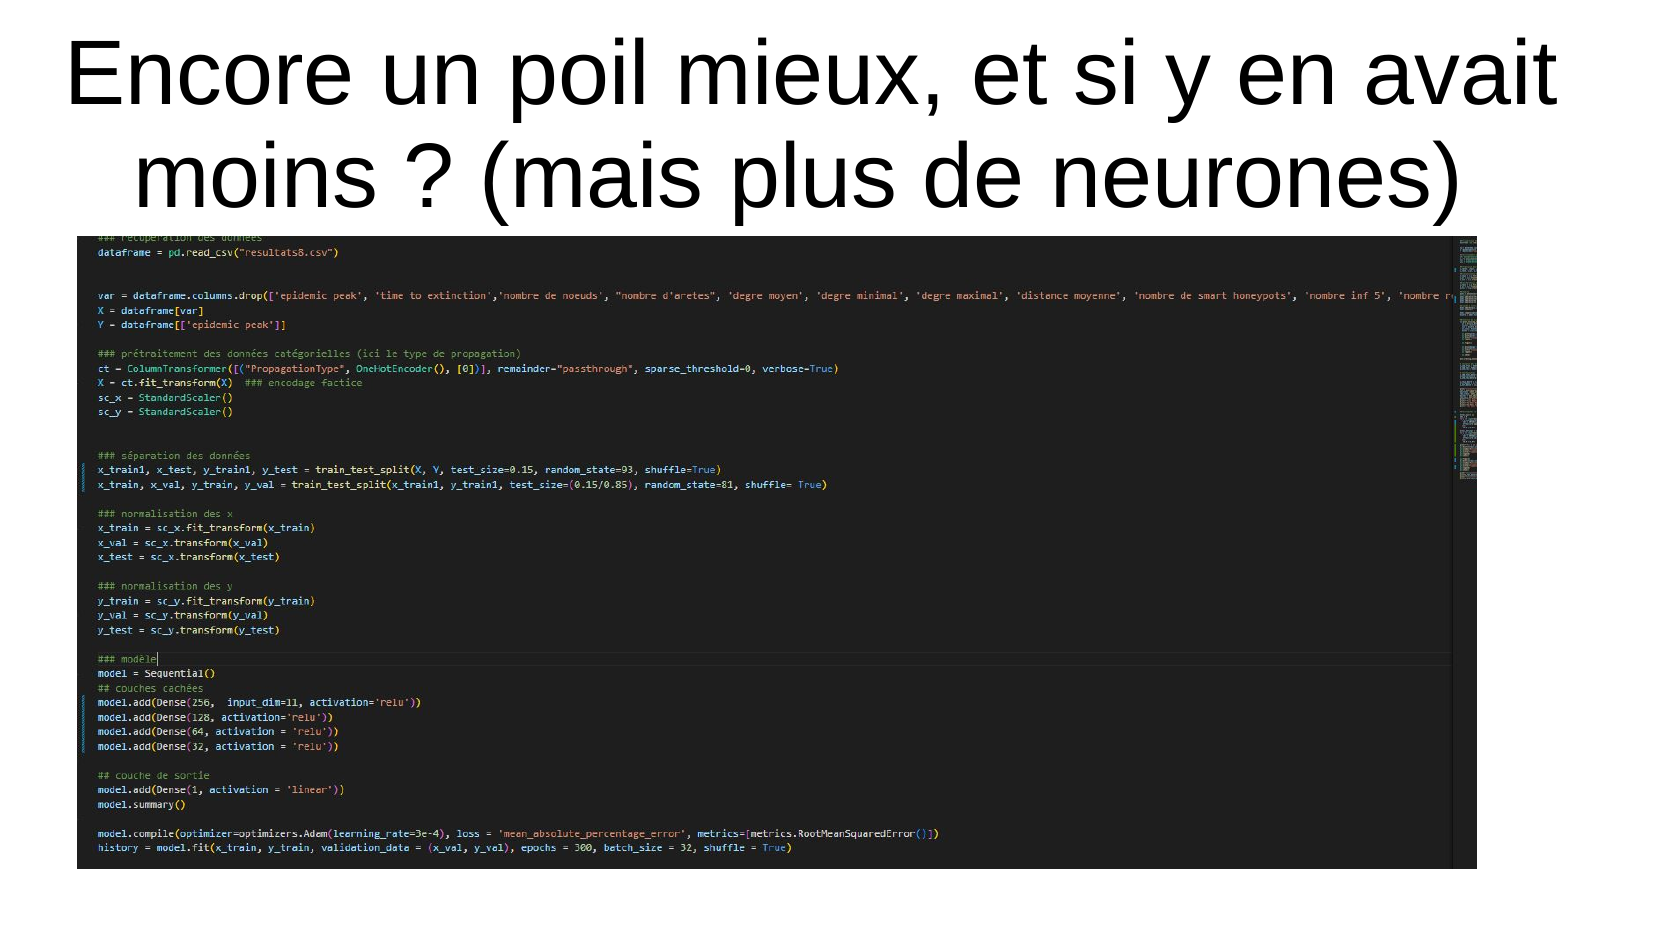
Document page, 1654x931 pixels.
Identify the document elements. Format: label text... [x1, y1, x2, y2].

title Encore un poil mieux, et si y en avait moins ? (mais plus de neurones) [0, 0, 1654, 279]
picture [77, 236, 1477, 869]
